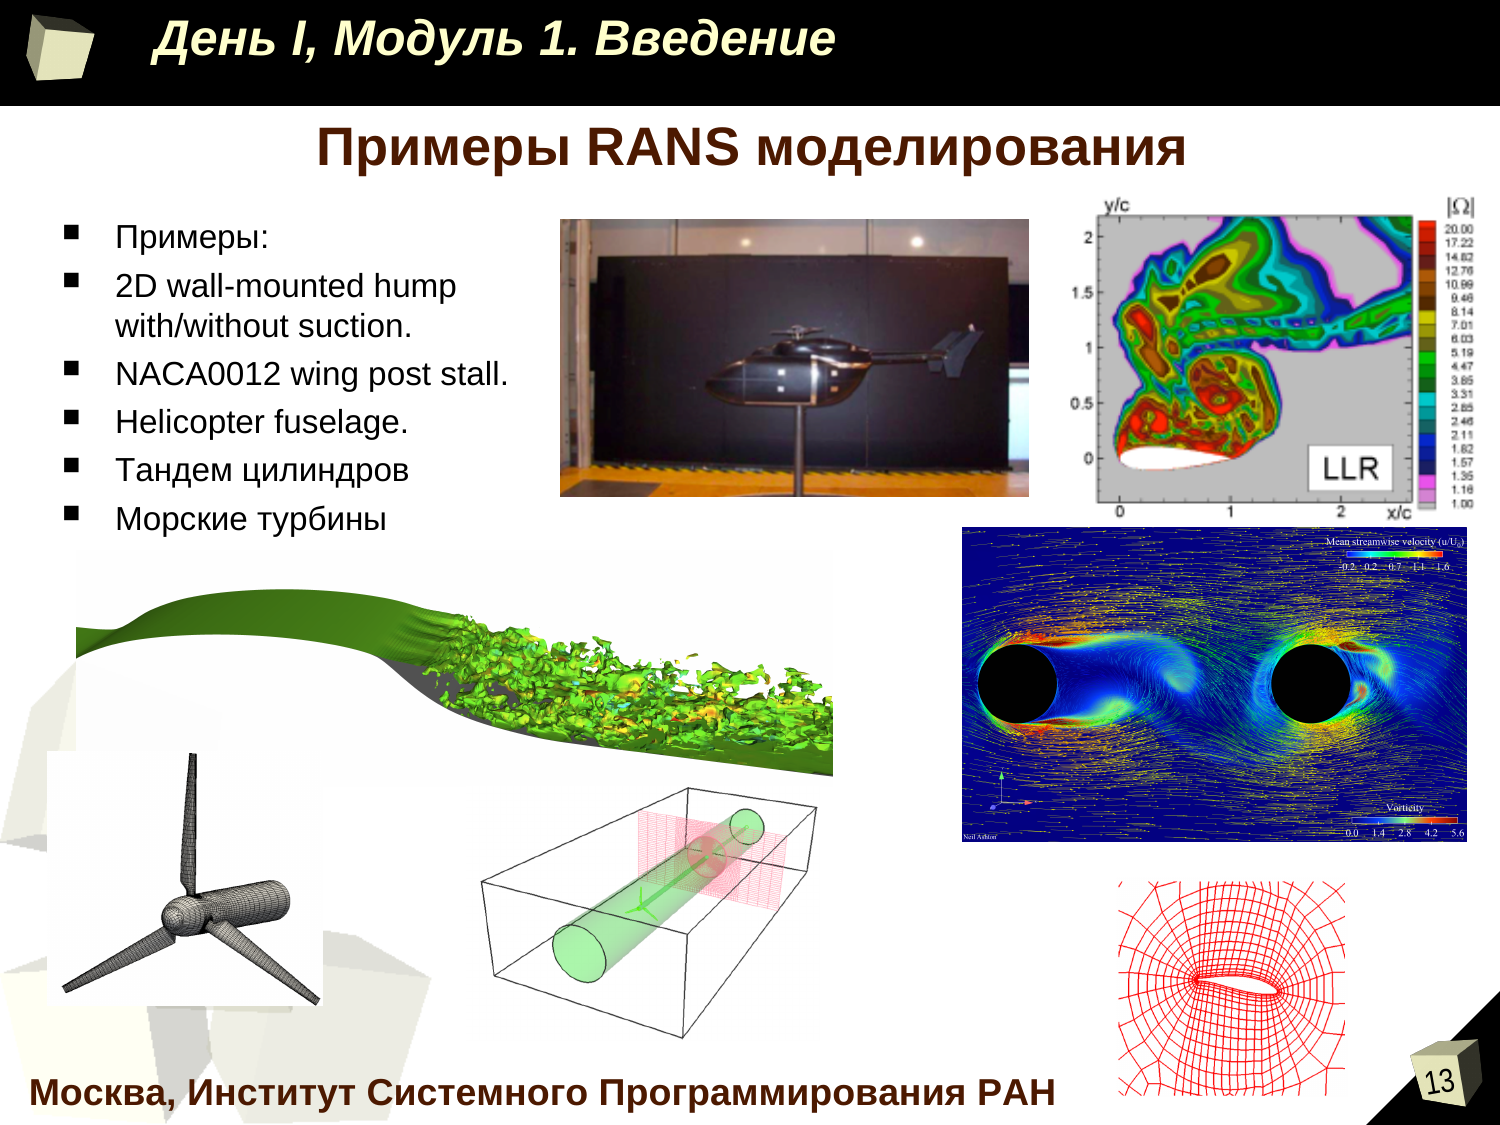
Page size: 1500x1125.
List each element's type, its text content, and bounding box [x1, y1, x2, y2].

picture [0, 550, 833, 1125]
picture [423, 1088, 433, 1102]
picture [1116, 877, 1348, 1097]
list Примеры: 2D wall-mounted hump with/without suction. NACA0012 wing post stall. Helicopter fuselage. Тандем цилиндров Морские турбины [29, 208, 550, 575]
picture [1069, 196, 1475, 521]
picture [962, 527, 1467, 842]
text_box Примеры RANS моделирования [5, 103, 1500, 184]
picture [560, 219, 1029, 497]
